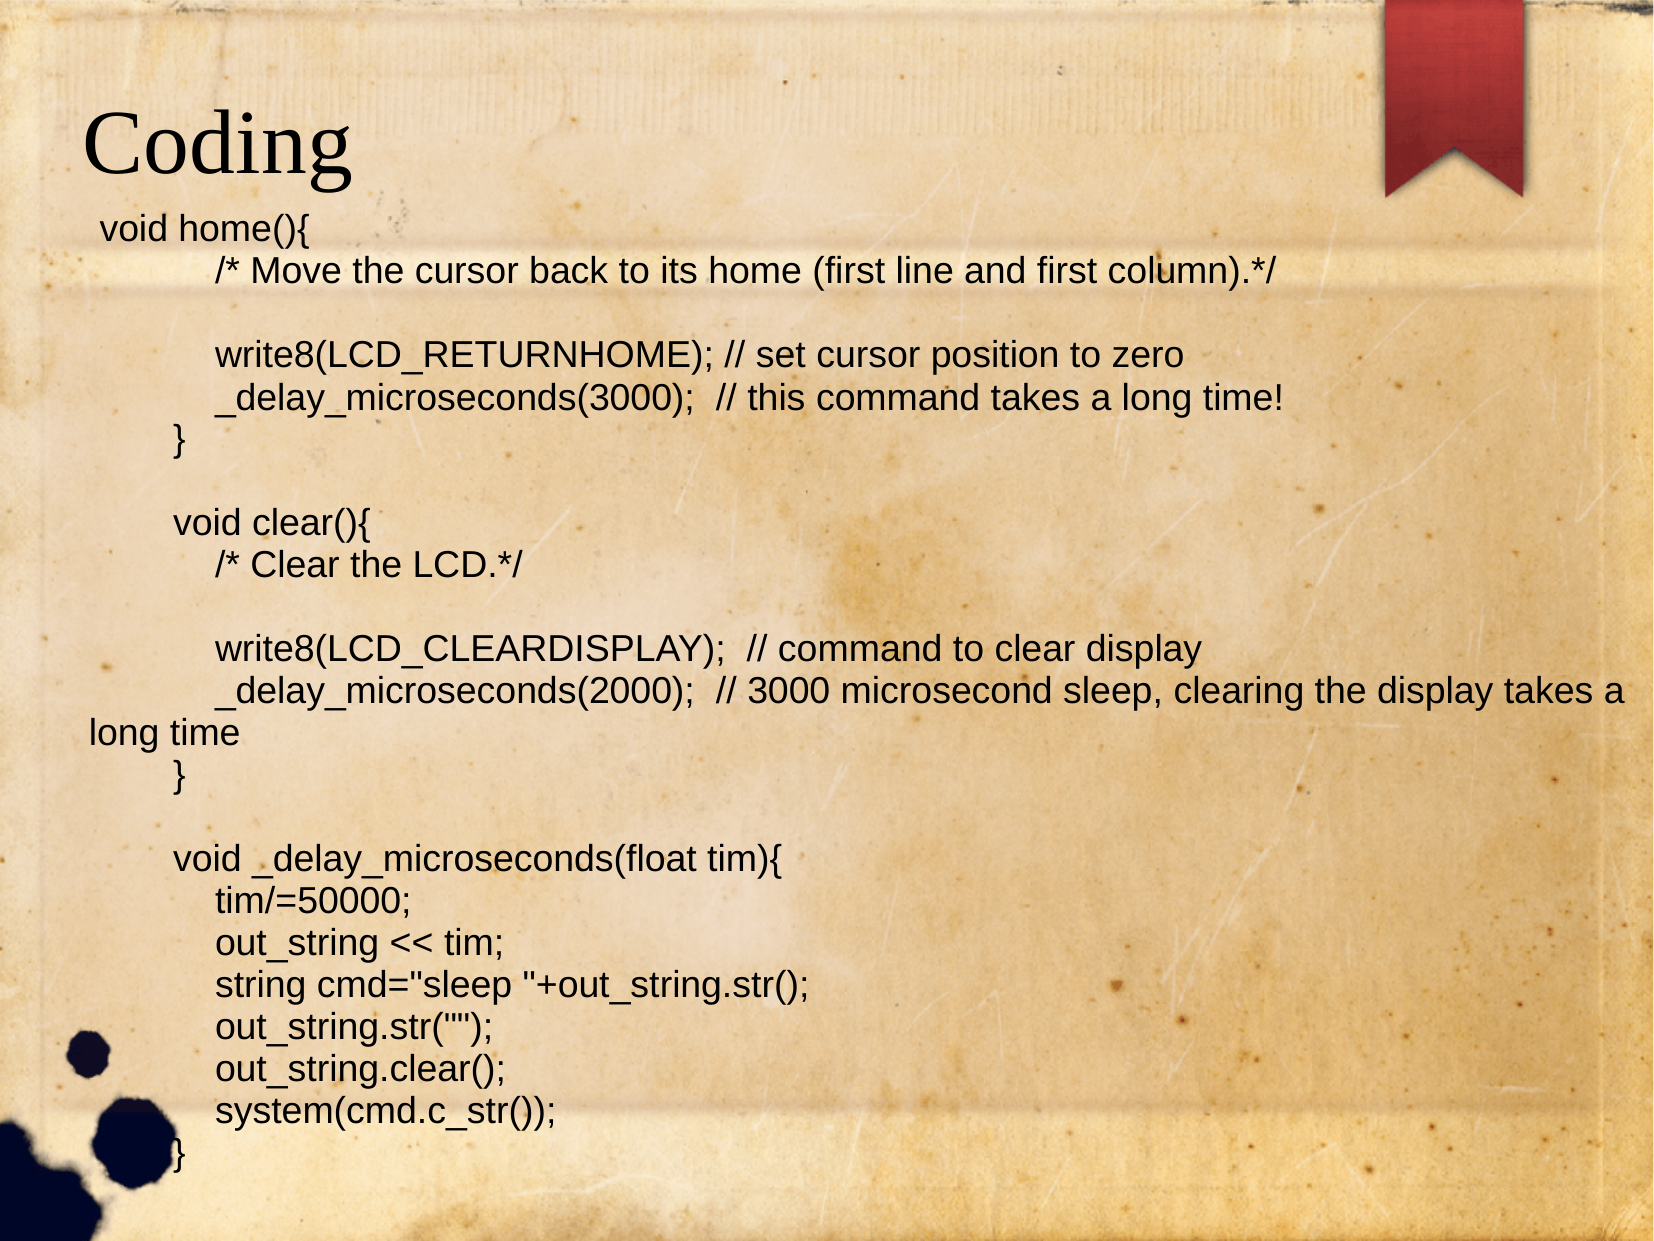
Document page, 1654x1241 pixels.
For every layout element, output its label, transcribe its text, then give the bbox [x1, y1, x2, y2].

picture [0, 0, 1654, 1241]
title Coding [82, 49, 1347, 200]
text_box void home(){ /* Move the cursor back to its home (first line and first column).*/ write8(LCD_RETURNHOME); // set cursor position to zero _delay_microseconds(3000); // this command takes a long time! } void clear(){ /* Clear the LCD.*/ write8(LCD_CLEARDISPLAY); // command to clear display _delay_microseconds(2000); // 3000 microsecond sleep, clearing the display takes a long time } void _delay_microseconds(float tim){ tim/=50000; out_string << tim; string cmd="sleep "+out_string.str(); out_string.str(""); out_string.clear(); system(cmd.c_str()); } [74, 200, 1654, 1182]
